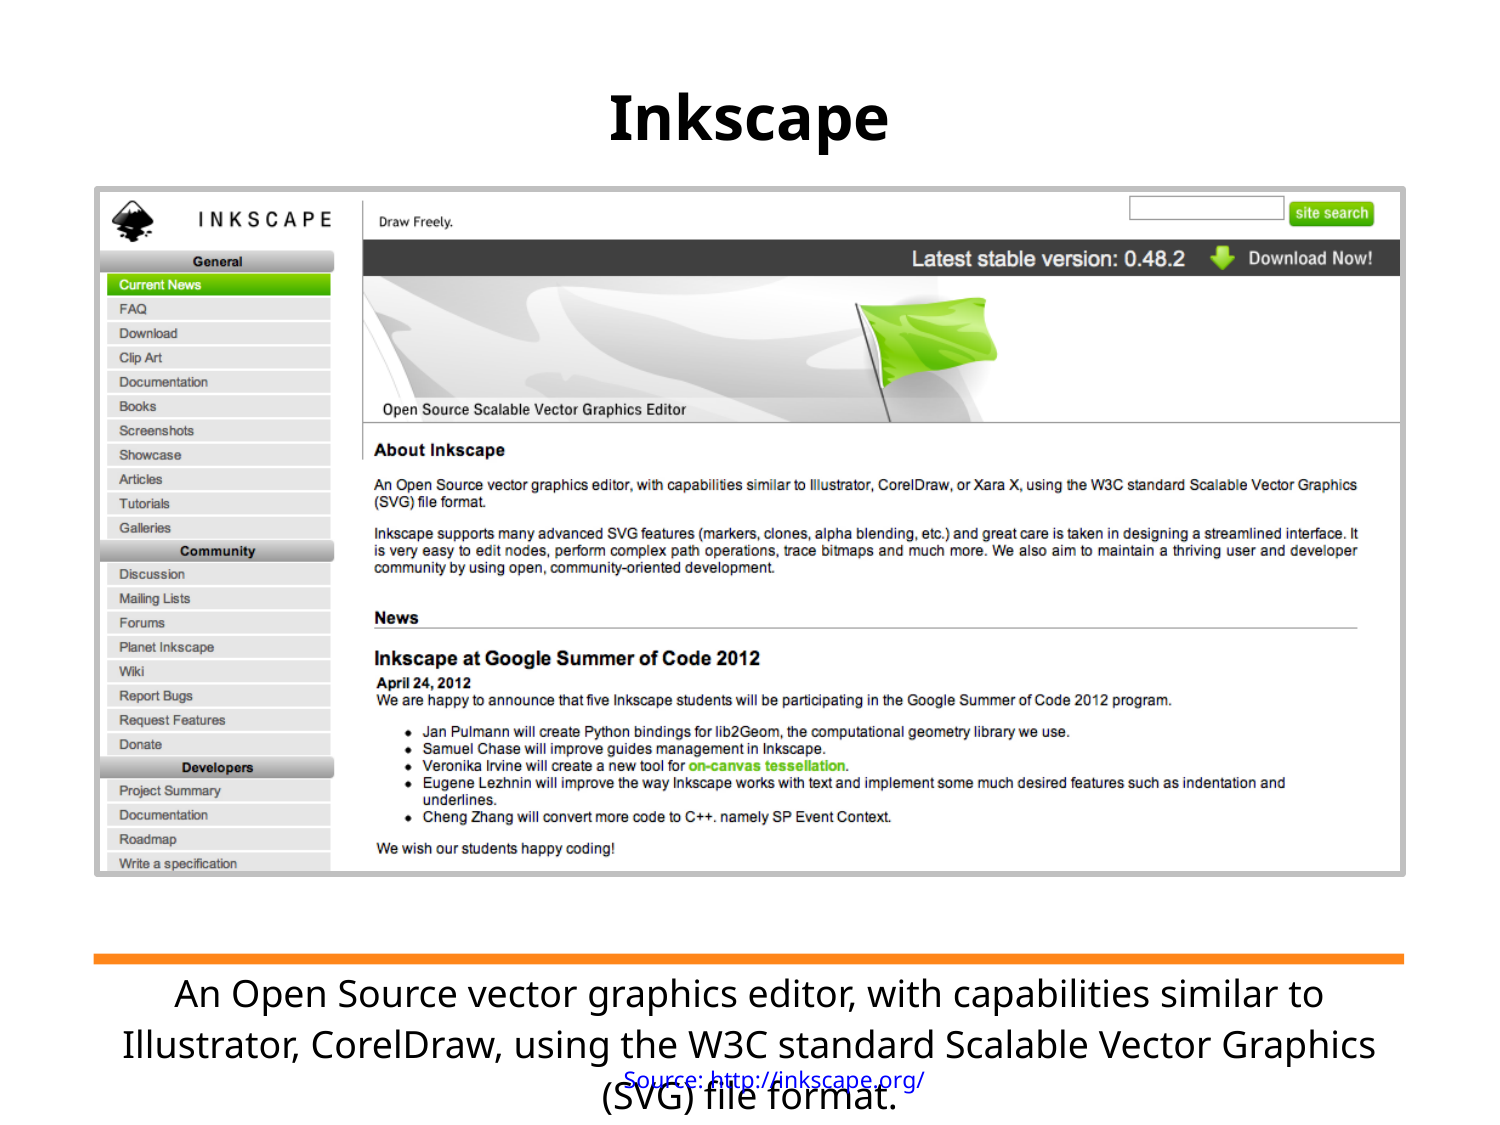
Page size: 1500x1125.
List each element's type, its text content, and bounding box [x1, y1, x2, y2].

title Inkscape [75, 44, 1426, 188]
text_box Source: http://inkscape.org/ [608, 1056, 892, 1098]
picture [0, 0, 1500, 1125]
text_box An Open Source vector graphics editor, with capabilities similar to Illustrator, CorelDraw, using the W3C standard Scalable Vector Graphics (SVG) file format. [66, 960, 1434, 1064]
